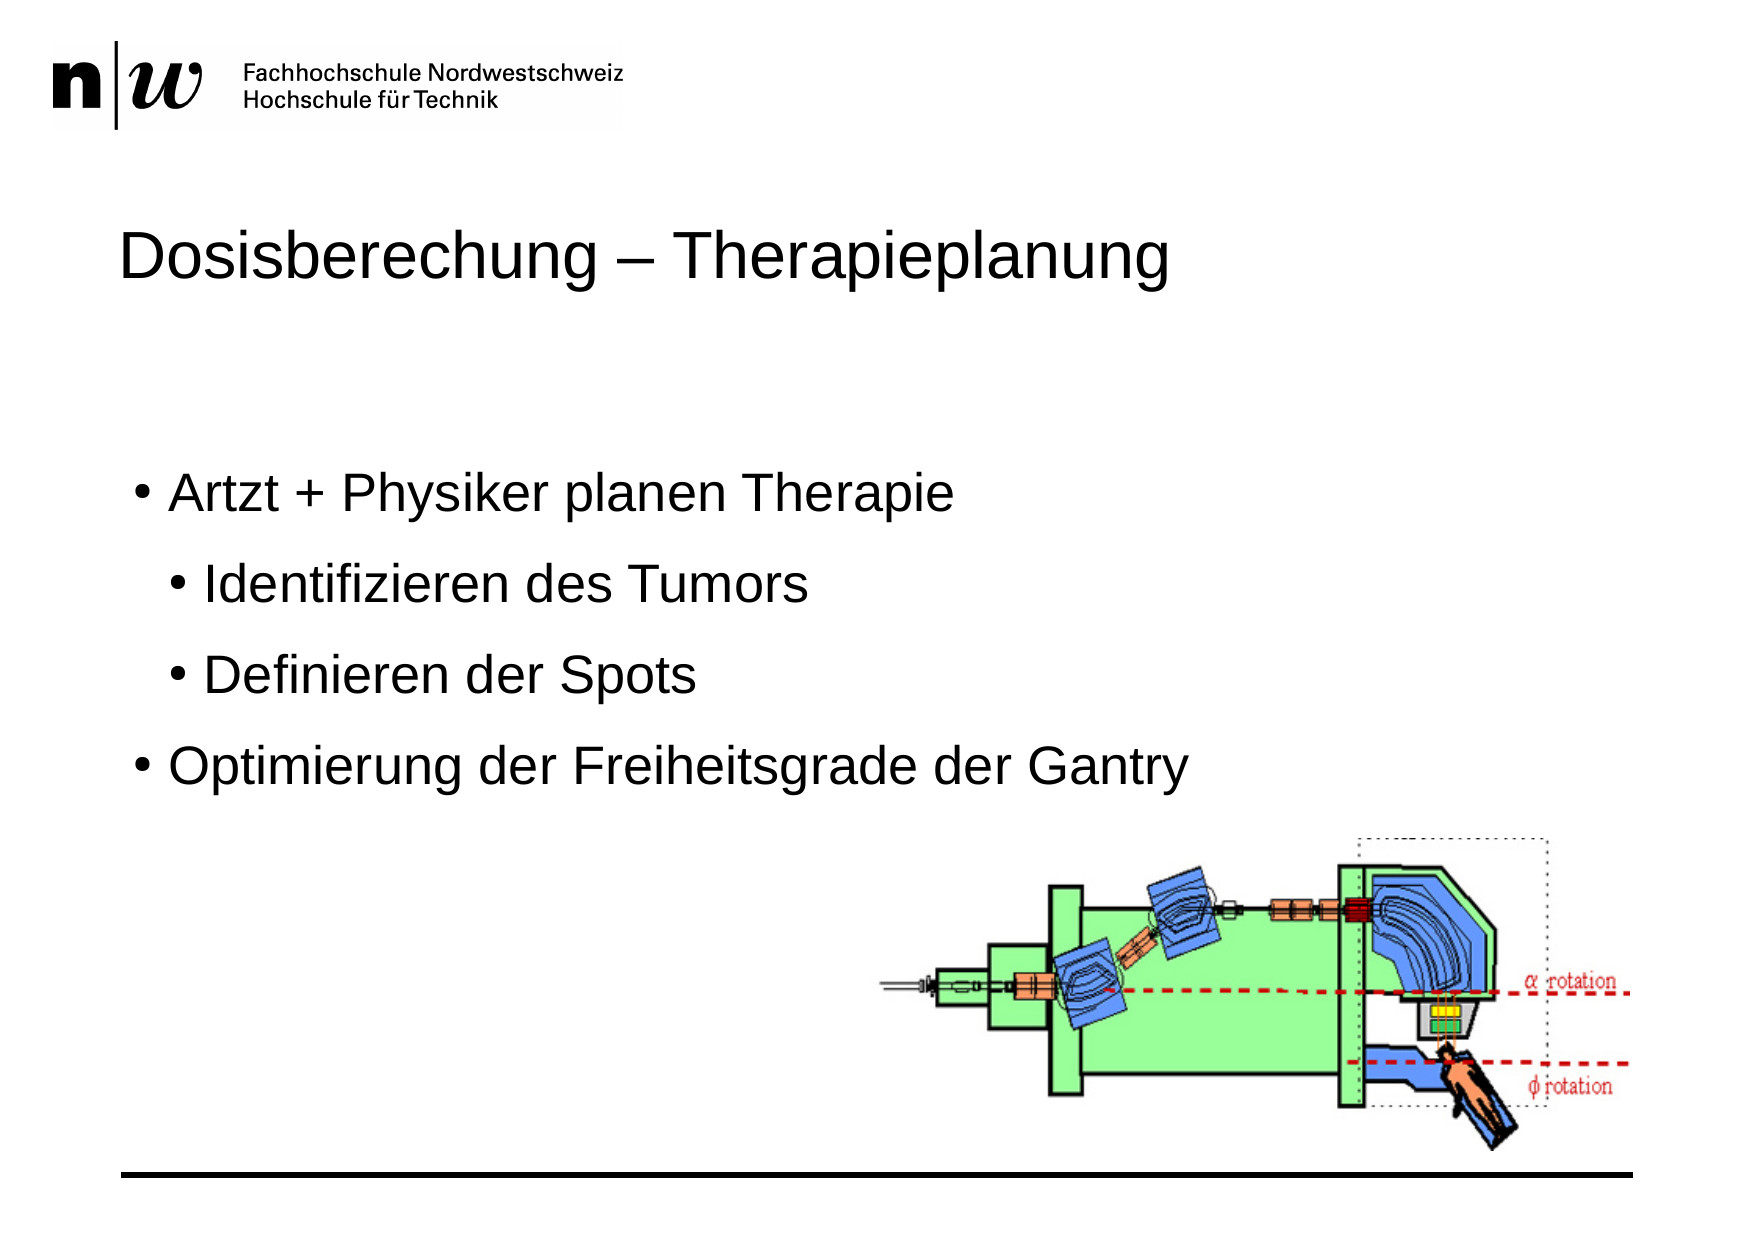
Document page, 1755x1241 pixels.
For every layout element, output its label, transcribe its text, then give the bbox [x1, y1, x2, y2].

picture [53, 41, 623, 130]
text_box Dosisberechung – Therapieplanung [118, 212, 1606, 296]
picture [870, 838, 1630, 1152]
text_box Artzt + Physiker planen Therapie Identifizieren des Tumors Definieren der Spots Optimierung der Freiheitsgrade der Gantry [118, 425, 1630, 1146]
